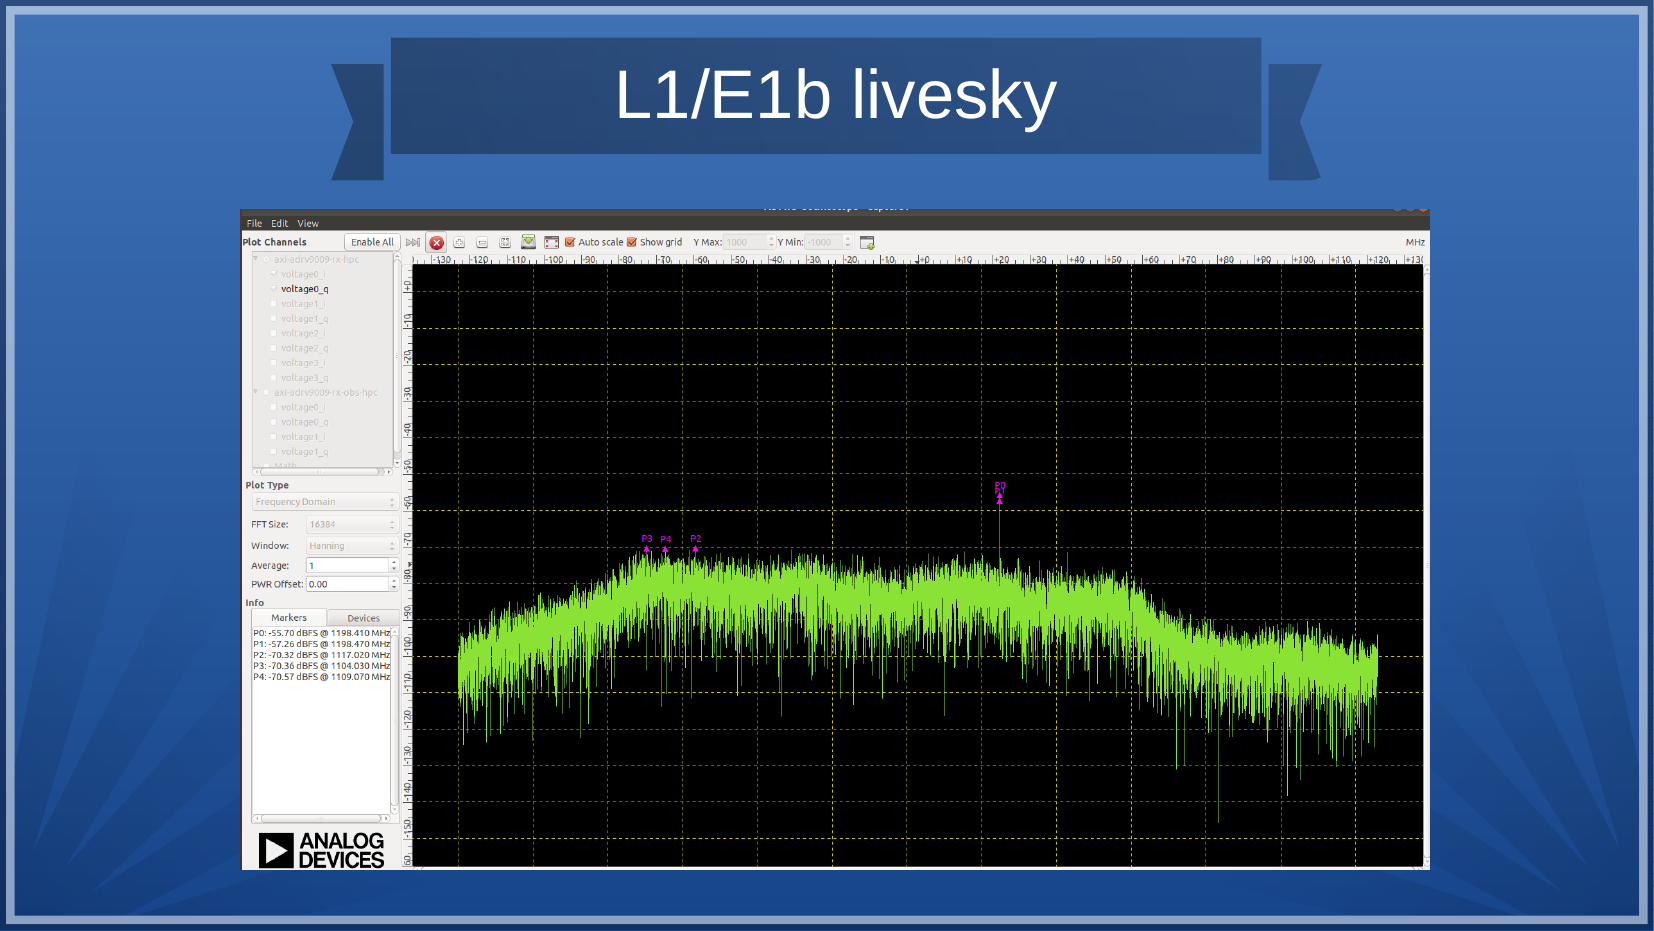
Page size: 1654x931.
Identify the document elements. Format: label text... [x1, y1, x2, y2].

title L1/E1b livesky [389, 35, 1264, 154]
picture [240, 209, 1430, 870]
